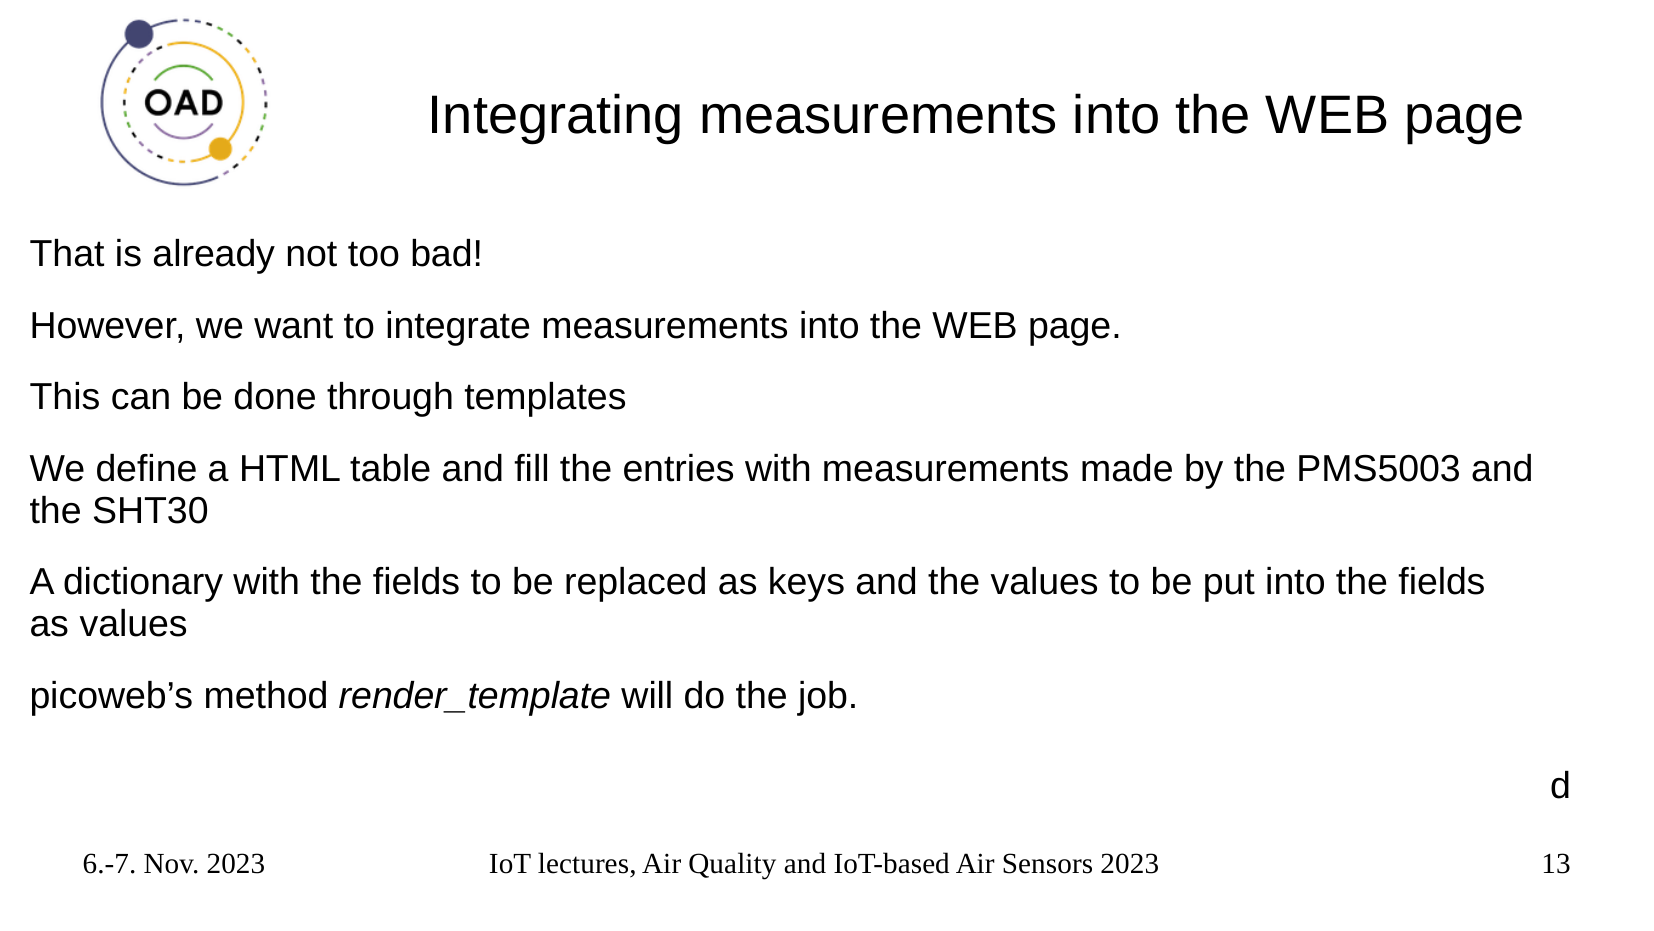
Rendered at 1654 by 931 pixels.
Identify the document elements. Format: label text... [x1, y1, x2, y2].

list That is already not too bad! However, we want to integrate measurements into the WEB page. This can be done through templates We define a HTML table and fill the entries with measurements made by the PMS5003 and the SHT30 A dictionary with the fields to be replaced as keys and the values to be put into the fields as values picoweb’s method render_template will do the job. [29, 232, 1536, 798]
picture [59, 4, 303, 207]
title Integrating measurements into the WEB page [383, 37, 1571, 193]
text_box d [1535, 757, 1613, 855]
